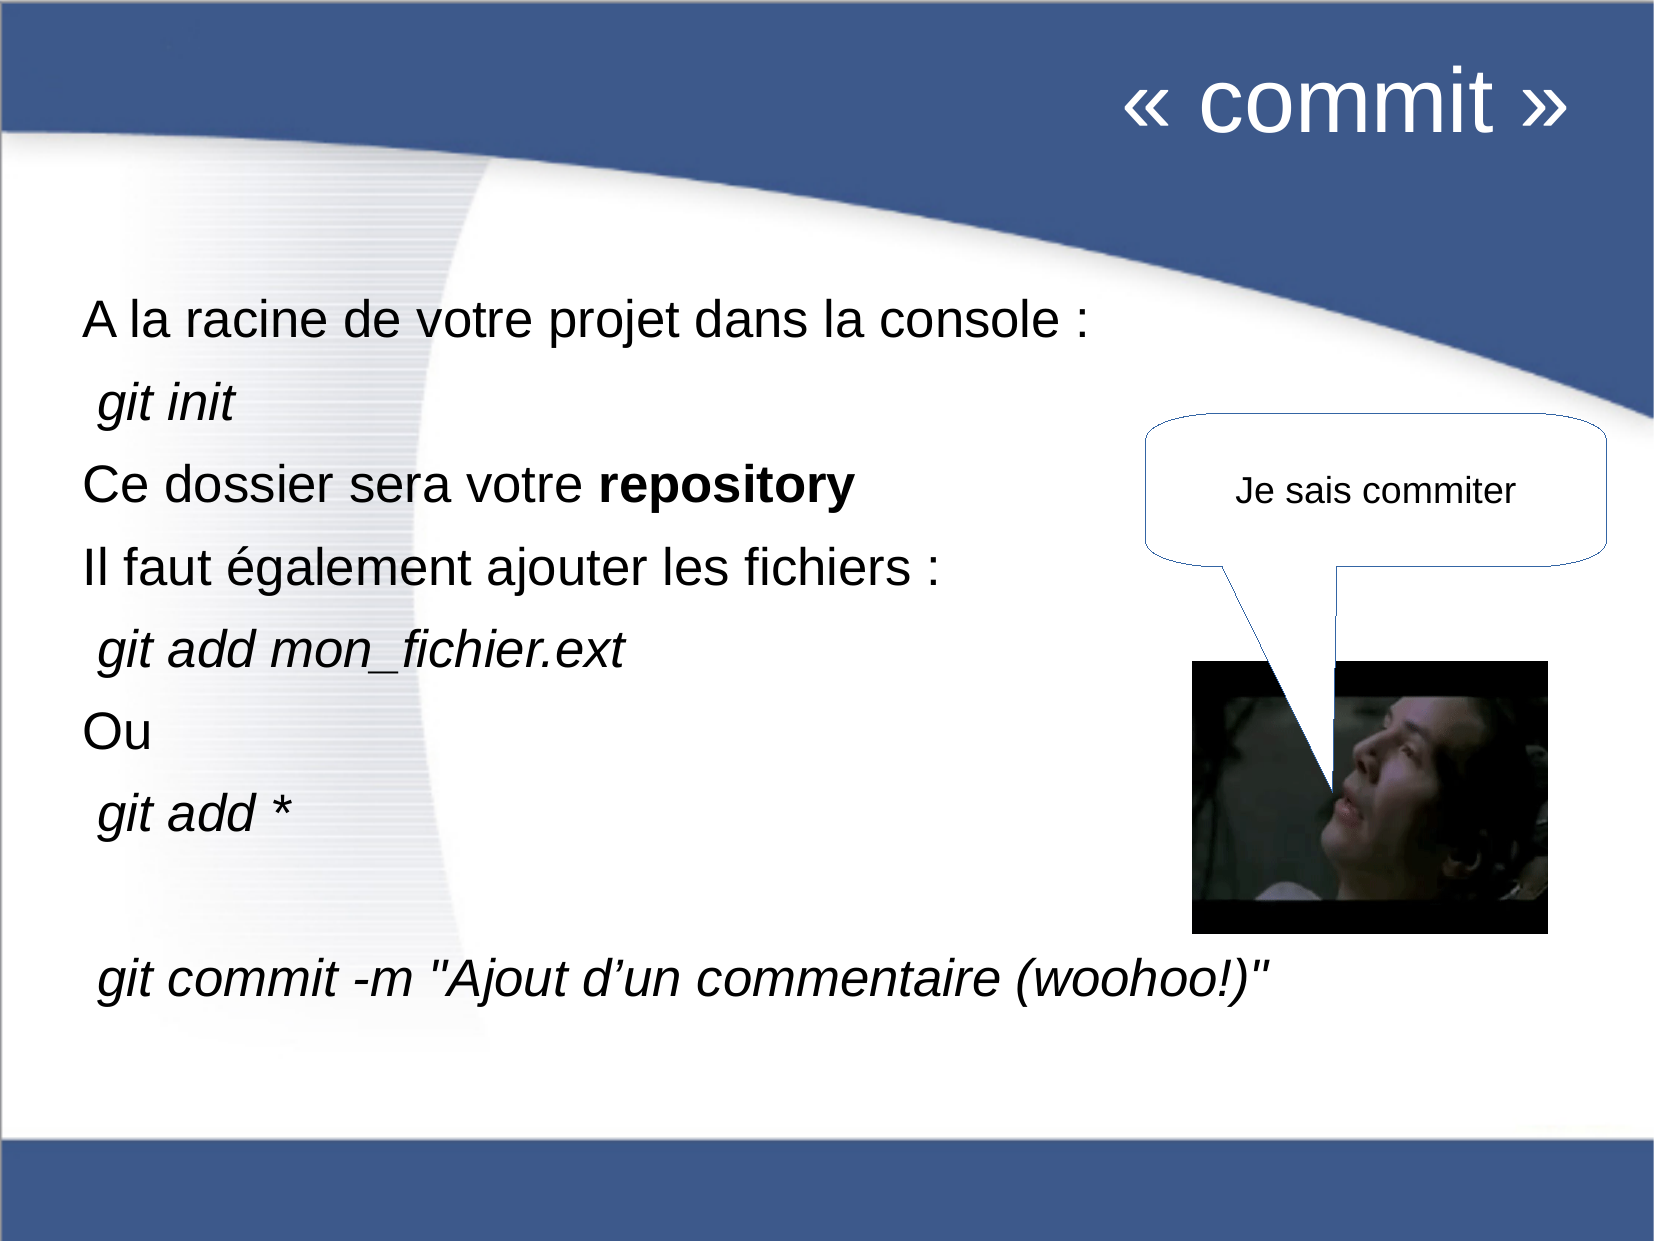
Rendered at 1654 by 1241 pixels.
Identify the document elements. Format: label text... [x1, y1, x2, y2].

title « commit » [82, 49, 1571, 257]
picture [0, 0, 1654, 1241]
text_box Je sais commiter [1145, 413, 1607, 793]
list A la racine de votre projet dans la console : git init Ce dossier sera votre repository Il faut également ajouter les fichiers : git add mon_fichier.ext Ou git add * git commit -m "Ajout d’un commentaire (woohoo!)" [82, 290, 1571, 1010]
